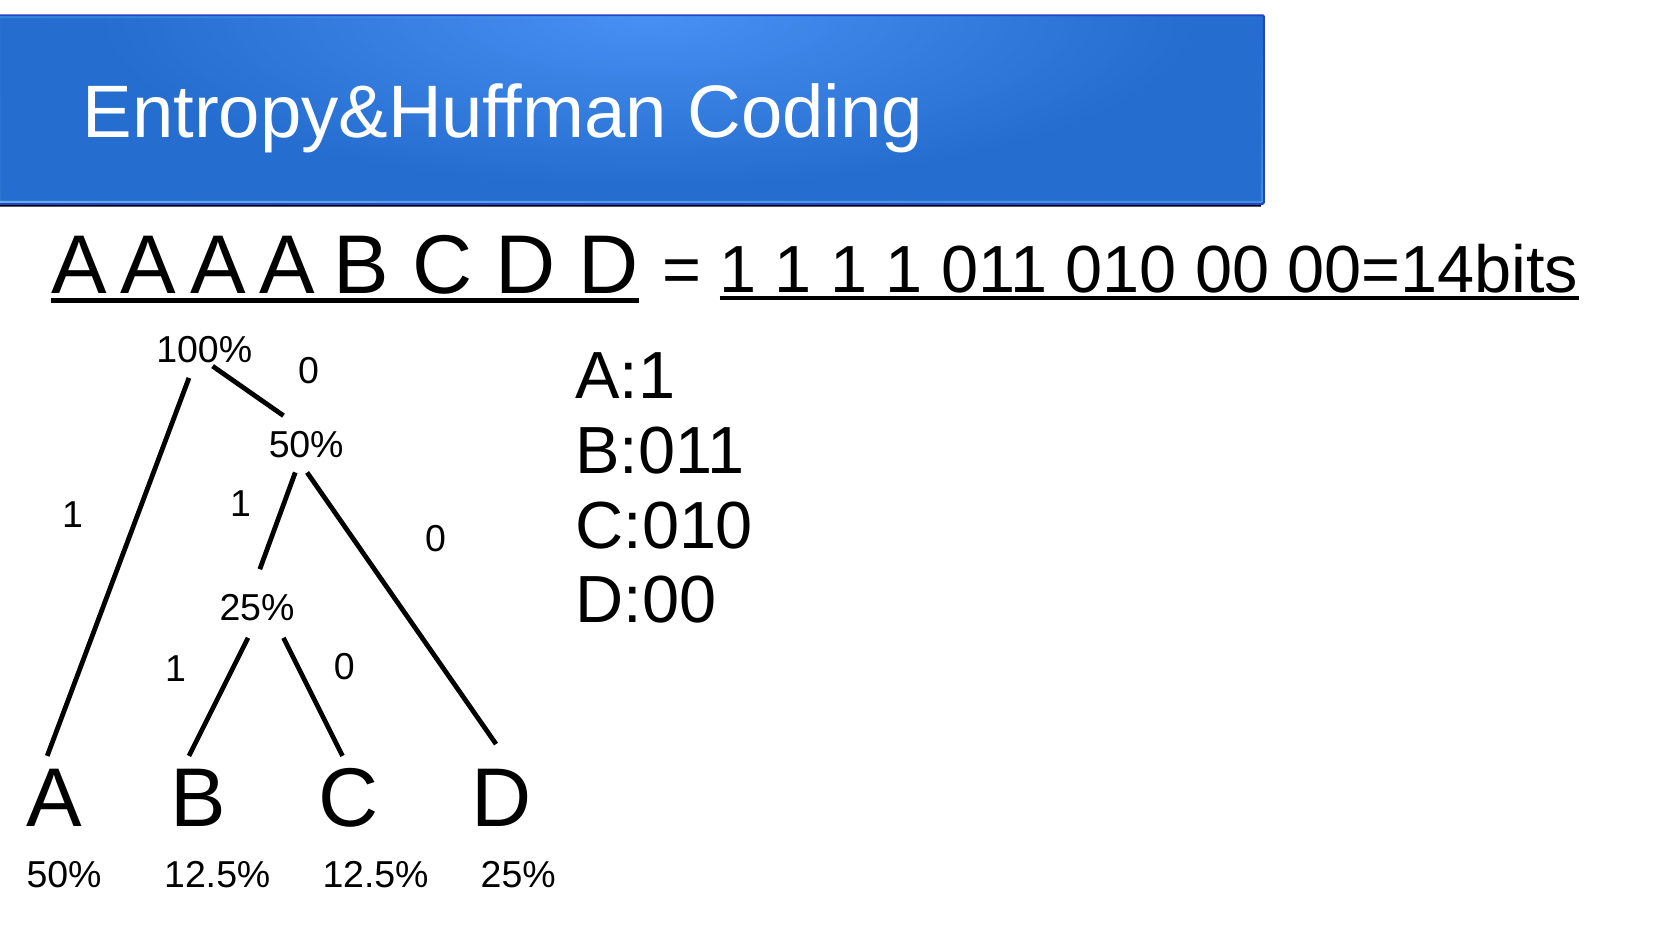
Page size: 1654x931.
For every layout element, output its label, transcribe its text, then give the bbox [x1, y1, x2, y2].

text_box 0 [410, 510, 461, 567]
title Entropy&Huffman Coding [82, 35, 1235, 189]
text_box 1 [47, 486, 98, 544]
text_box A A A A B C D D [36, 211, 655, 319]
text_box A B C D [11, 744, 547, 846]
text_box 1 [215, 474, 266, 532]
text_box 100% [141, 321, 267, 378]
text_box 50% [253, 415, 359, 473]
text_box 1 [150, 640, 201, 697]
text_box 50% 12.5% 12.5% 25% [11, 846, 603, 931]
text_box A:1 B:011 C:010 D:00 [560, 330, 768, 643]
text_box 0 [283, 342, 334, 400]
text_box 0 [318, 637, 370, 695]
text_box = 1 1 1 1 011 010 00 00=14bits [647, 224, 1595, 319]
text_box 25% [204, 578, 310, 636]
